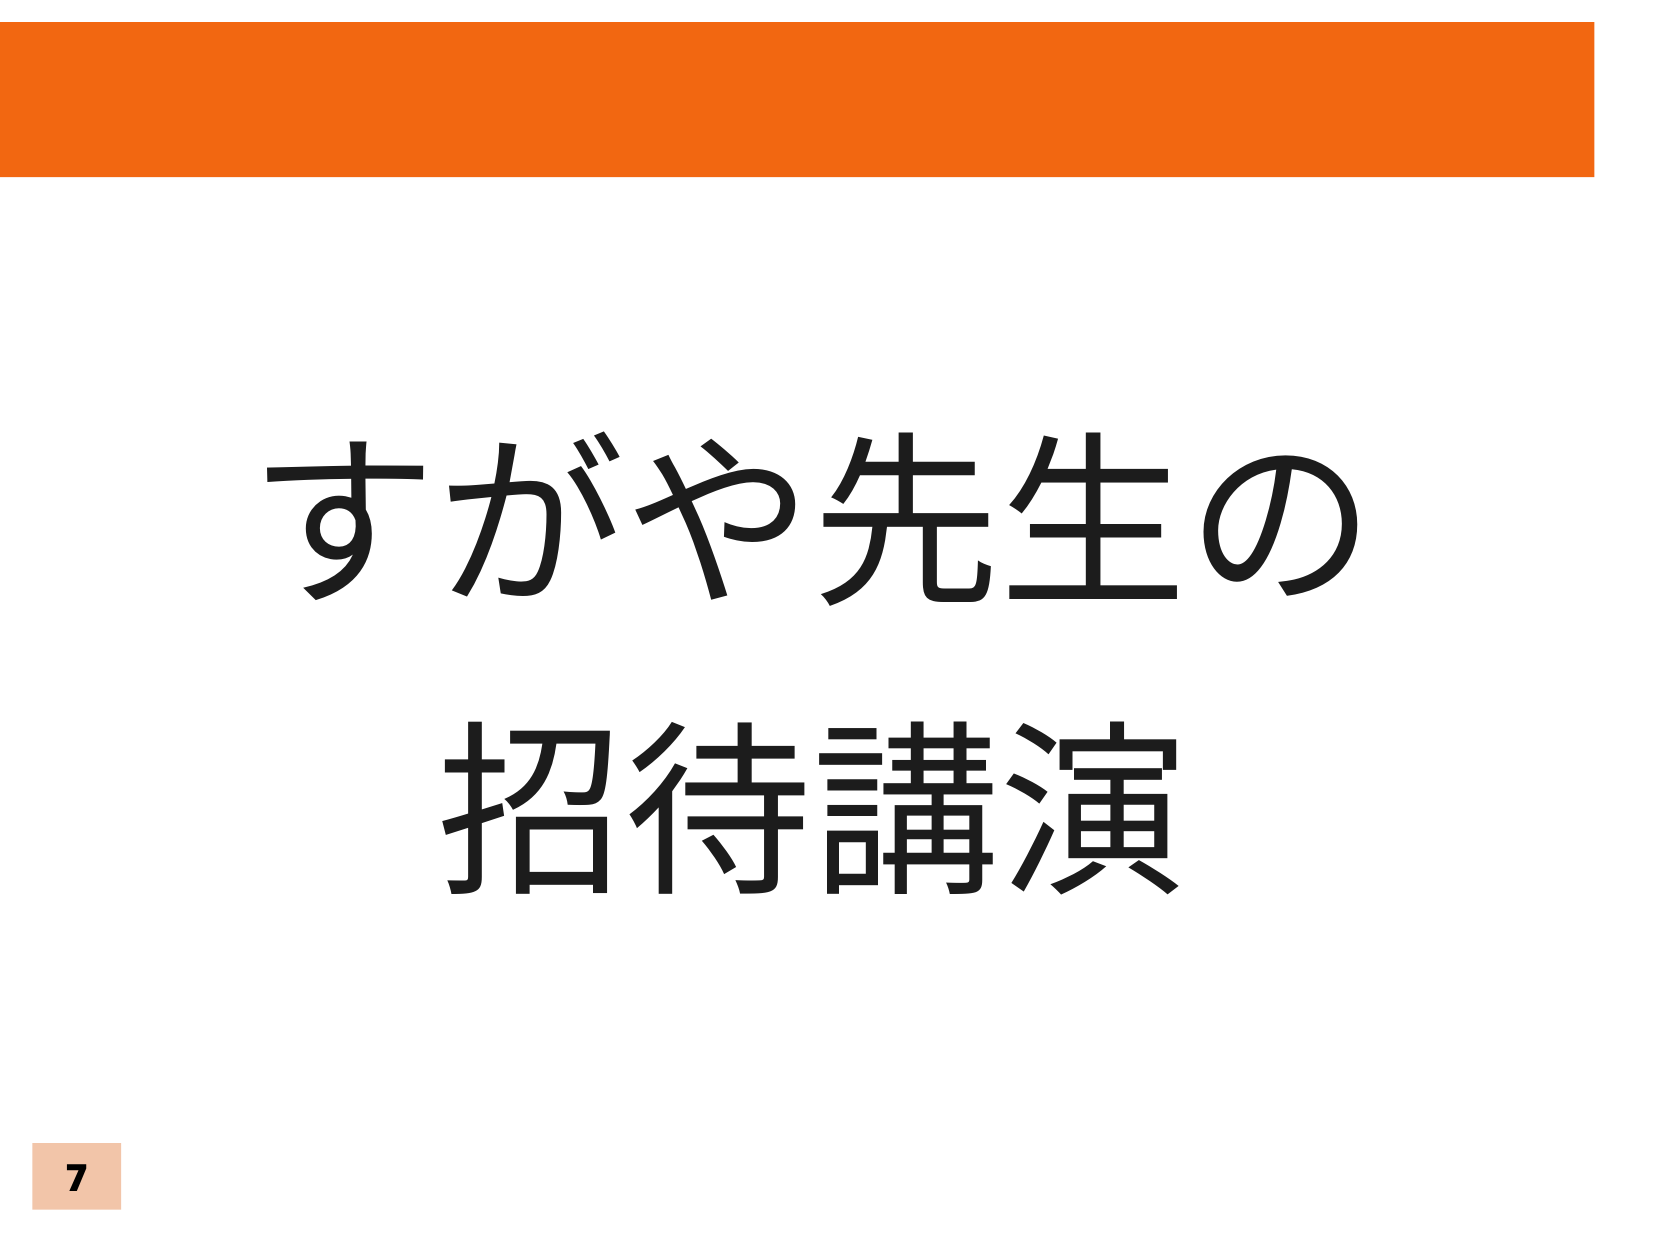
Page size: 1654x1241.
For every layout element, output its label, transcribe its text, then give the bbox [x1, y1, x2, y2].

list すがや先生の 招待講演 [59, 201, 1565, 1105]
